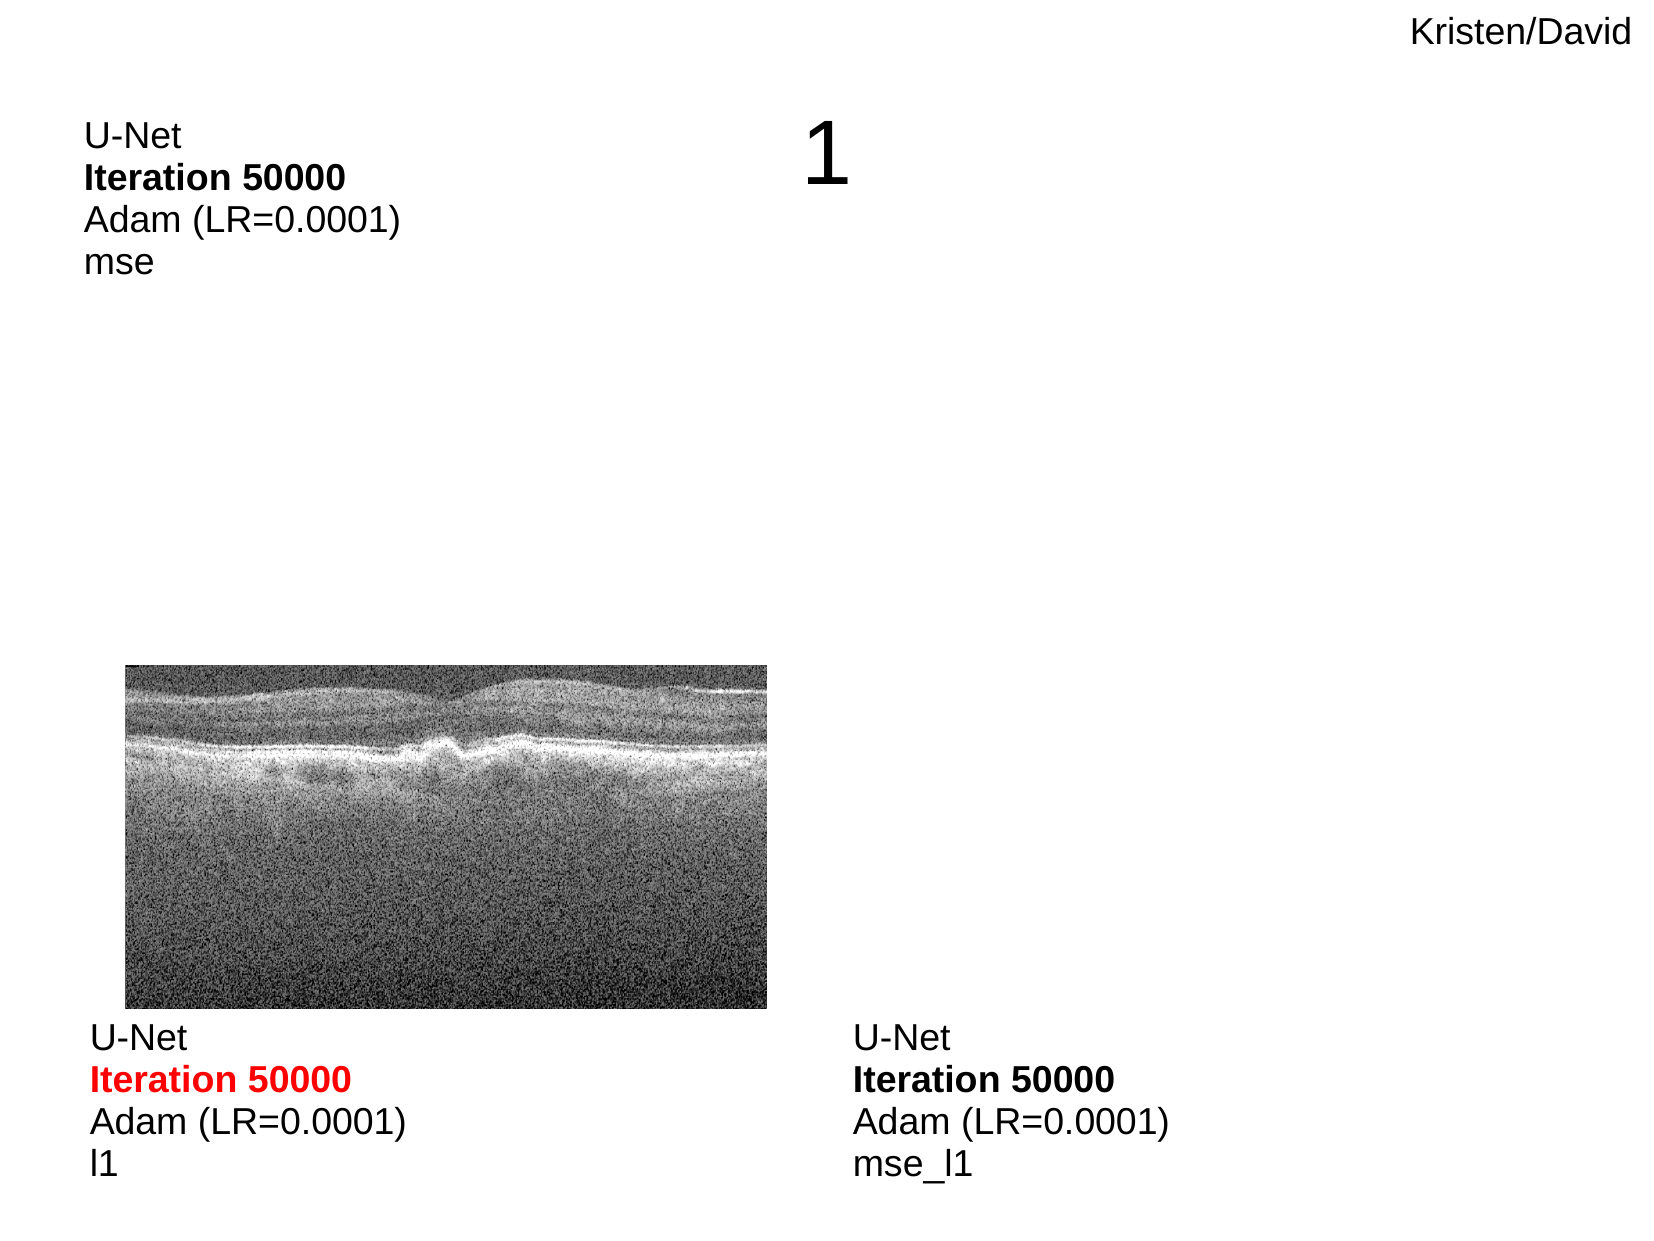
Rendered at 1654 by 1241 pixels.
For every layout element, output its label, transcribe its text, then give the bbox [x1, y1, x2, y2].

text_box Kristen/David [1395, 3, 1648, 61]
picture [125, 665, 767, 1009]
title 1 [82, 49, 1571, 257]
text_box U-Net Iteration 50000 Adam (LR=0.0001) mse_l1 [838, 1009, 1186, 1192]
text_box U-Net Iteration 50000 Adam (LR=0.0001) mse [69, 107, 416, 291]
text_box U-Net Iteration 50000 Adam (LR=0.0001) l1 [75, 1009, 422, 1192]
